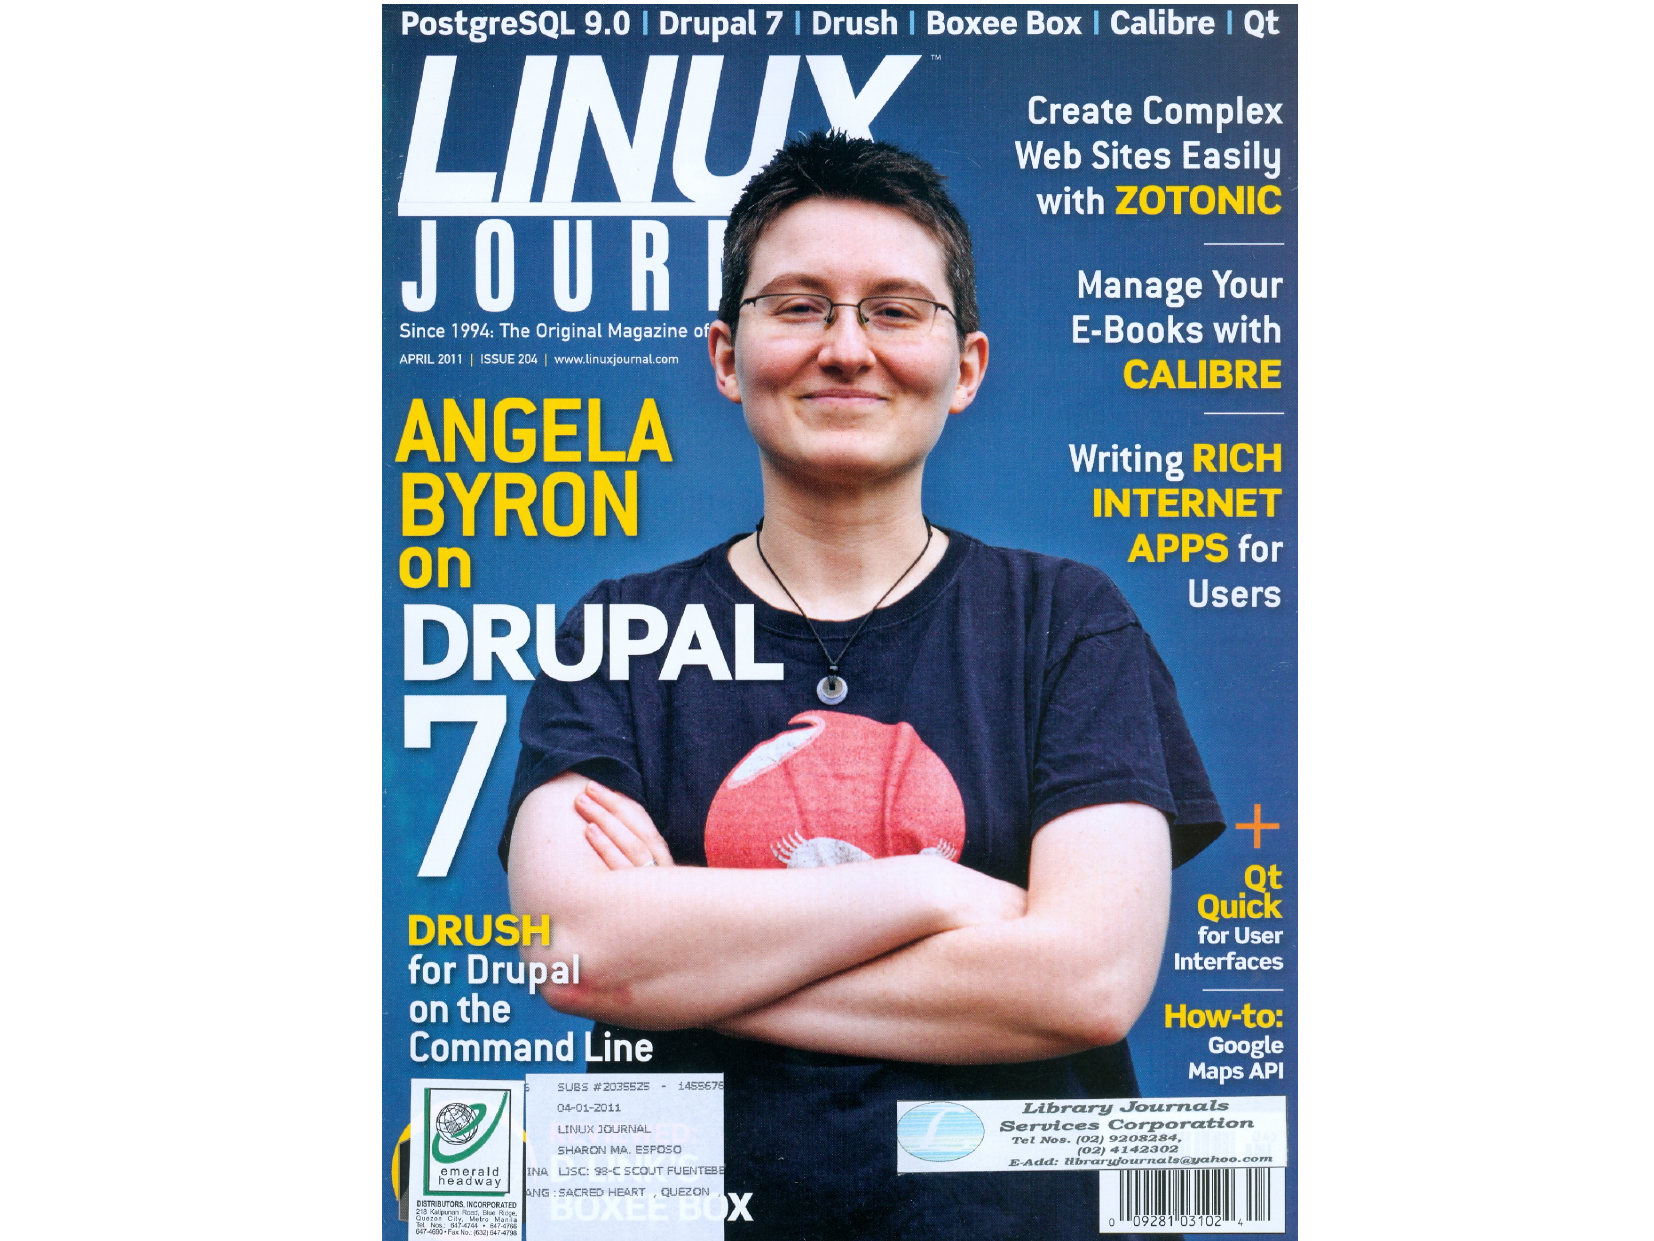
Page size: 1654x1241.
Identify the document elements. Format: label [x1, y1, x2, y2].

picture [382, 4, 1298, 1241]
